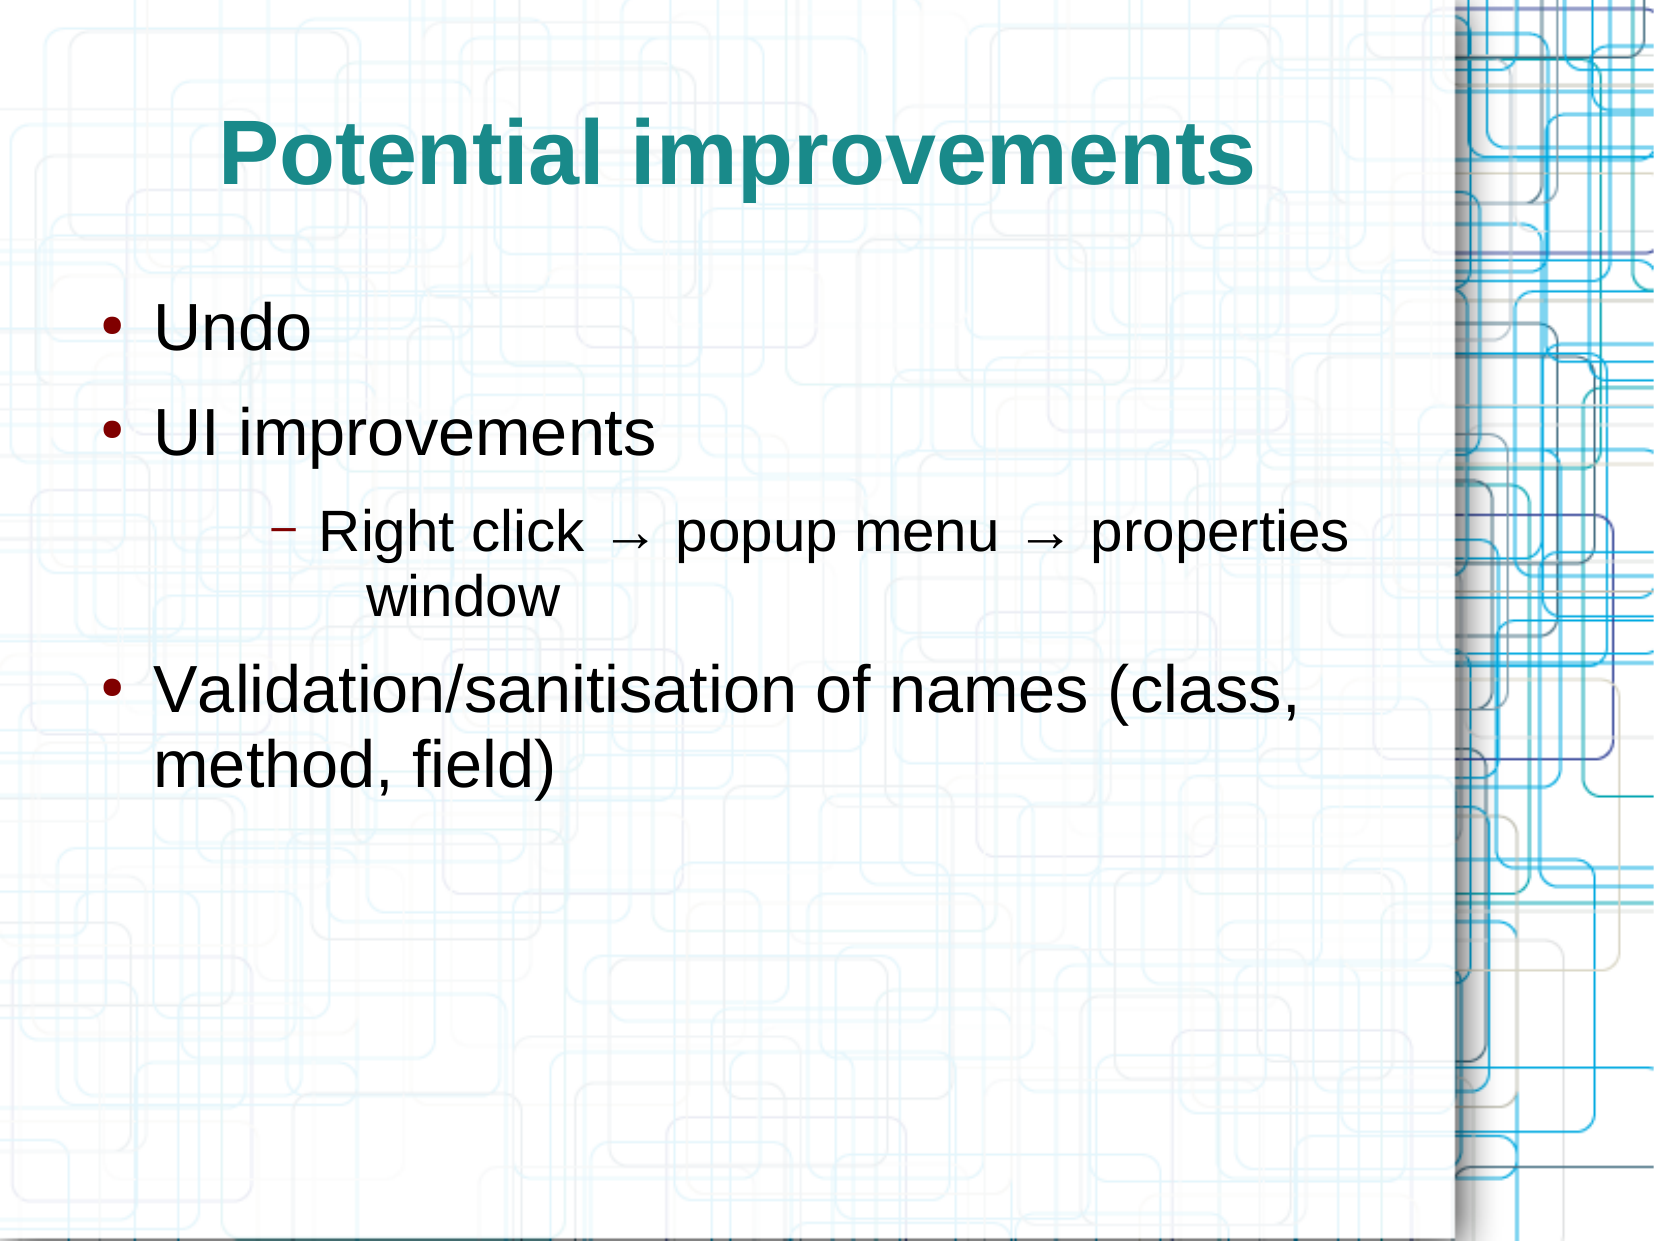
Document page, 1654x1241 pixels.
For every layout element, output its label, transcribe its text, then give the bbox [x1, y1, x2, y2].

title Potential improvements [59, 49, 1418, 257]
list Undo UI improvements Right click → popup menu → properties window Validation/sanitisation of names (class, method, field) [82, 290, 1418, 1241]
picture [0, 0, 1654, 1241]
